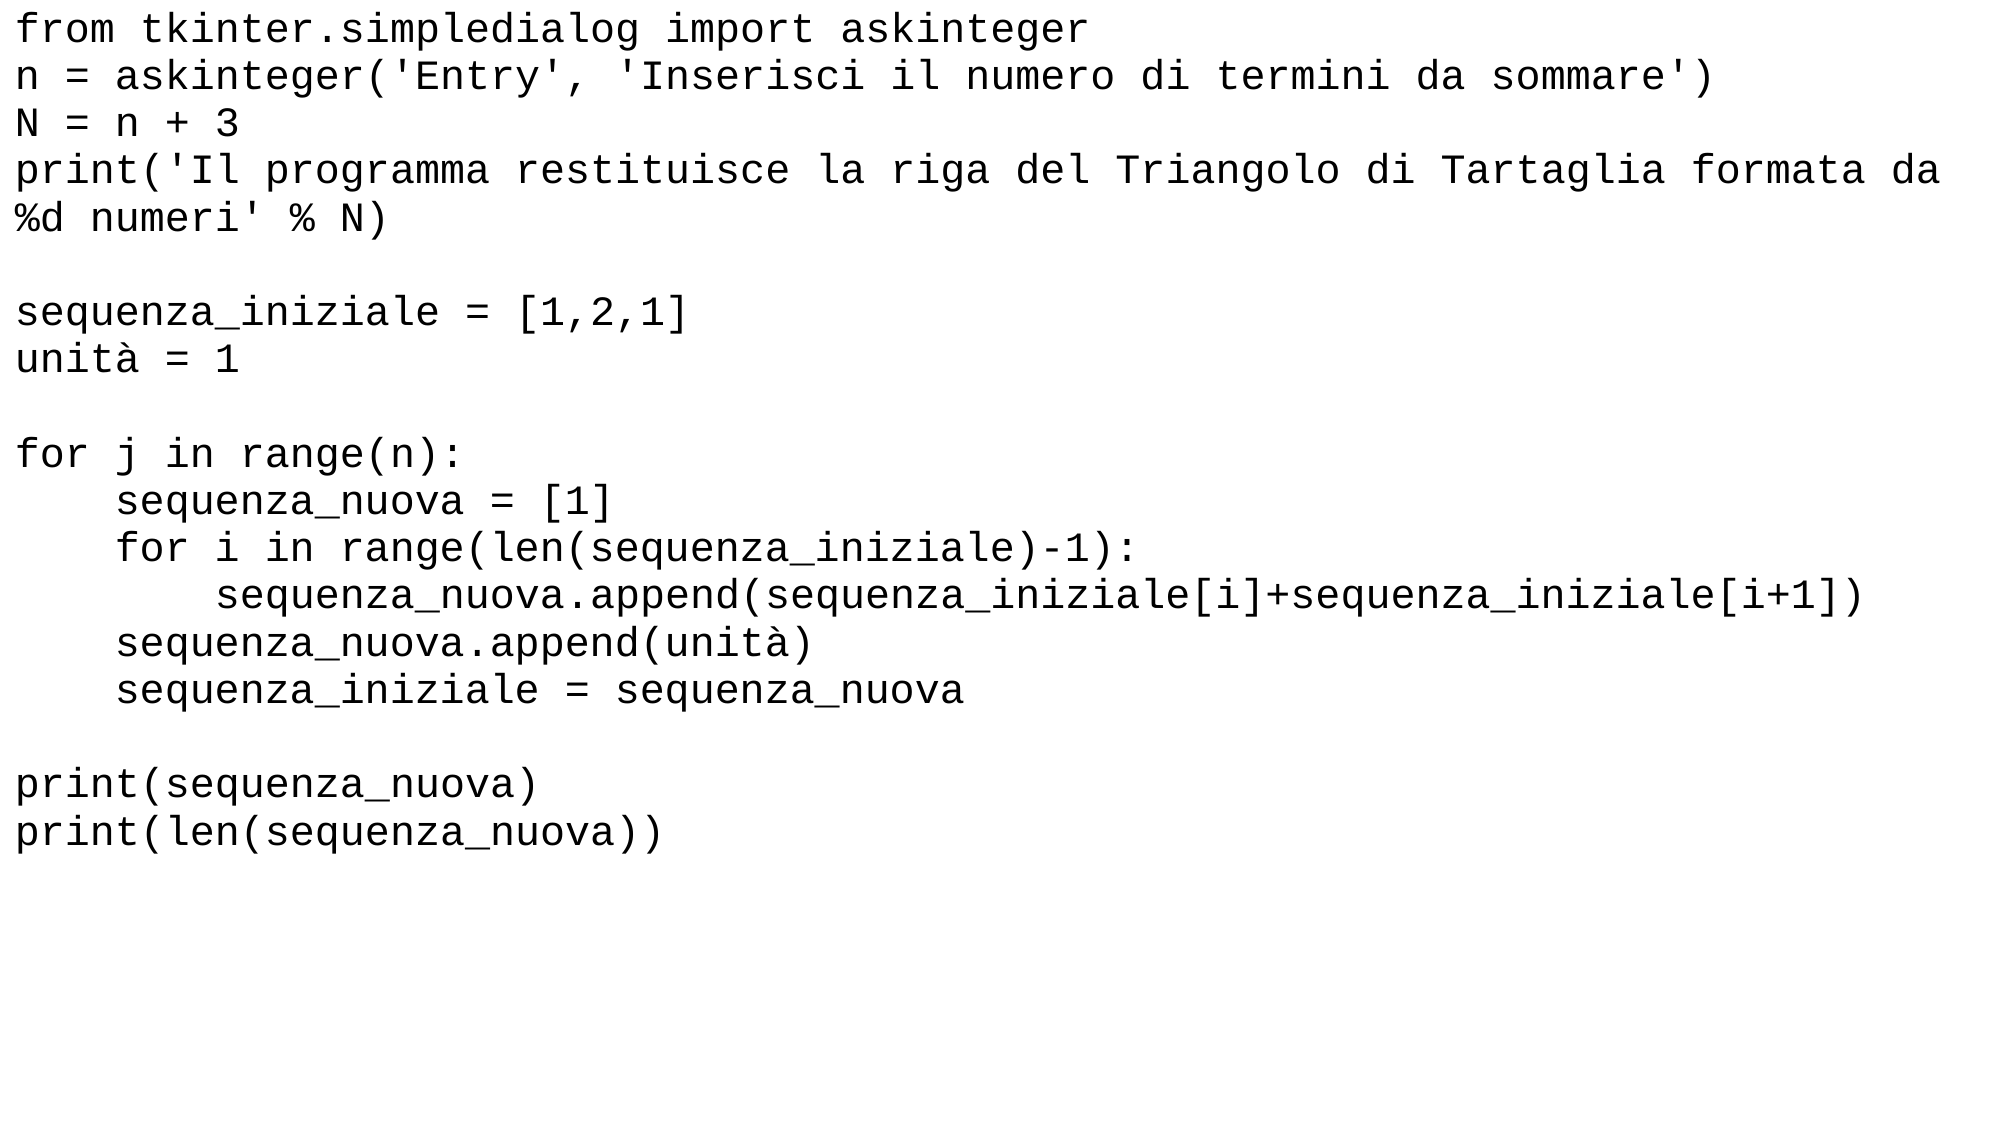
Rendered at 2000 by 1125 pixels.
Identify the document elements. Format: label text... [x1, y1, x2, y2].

text_box from tkinter.simpledialog import askinteger n = askinteger('Entry', 'Inserisci il numero di termini da sommare') N = n + 3 print('Il programma restituisce la riga del Triangolo di Tartaglia formata da %d numeri' % N) sequenza_iniziale = [1,2,1] unità = 1 for j in range(n): sequenza_nuova = [1] for i in range(len(sequenza_iniziale)-1): sequenza_nuova.append(sequenza_iniziale[i]+sequenza_iniziale[i+1]) sequenza_nuova.append(unità) sequenza_iniziale = sequenza_nuova print(sequenza_nuova) print(len(sequenza_nuova)) [0, 0, 2000, 866]
